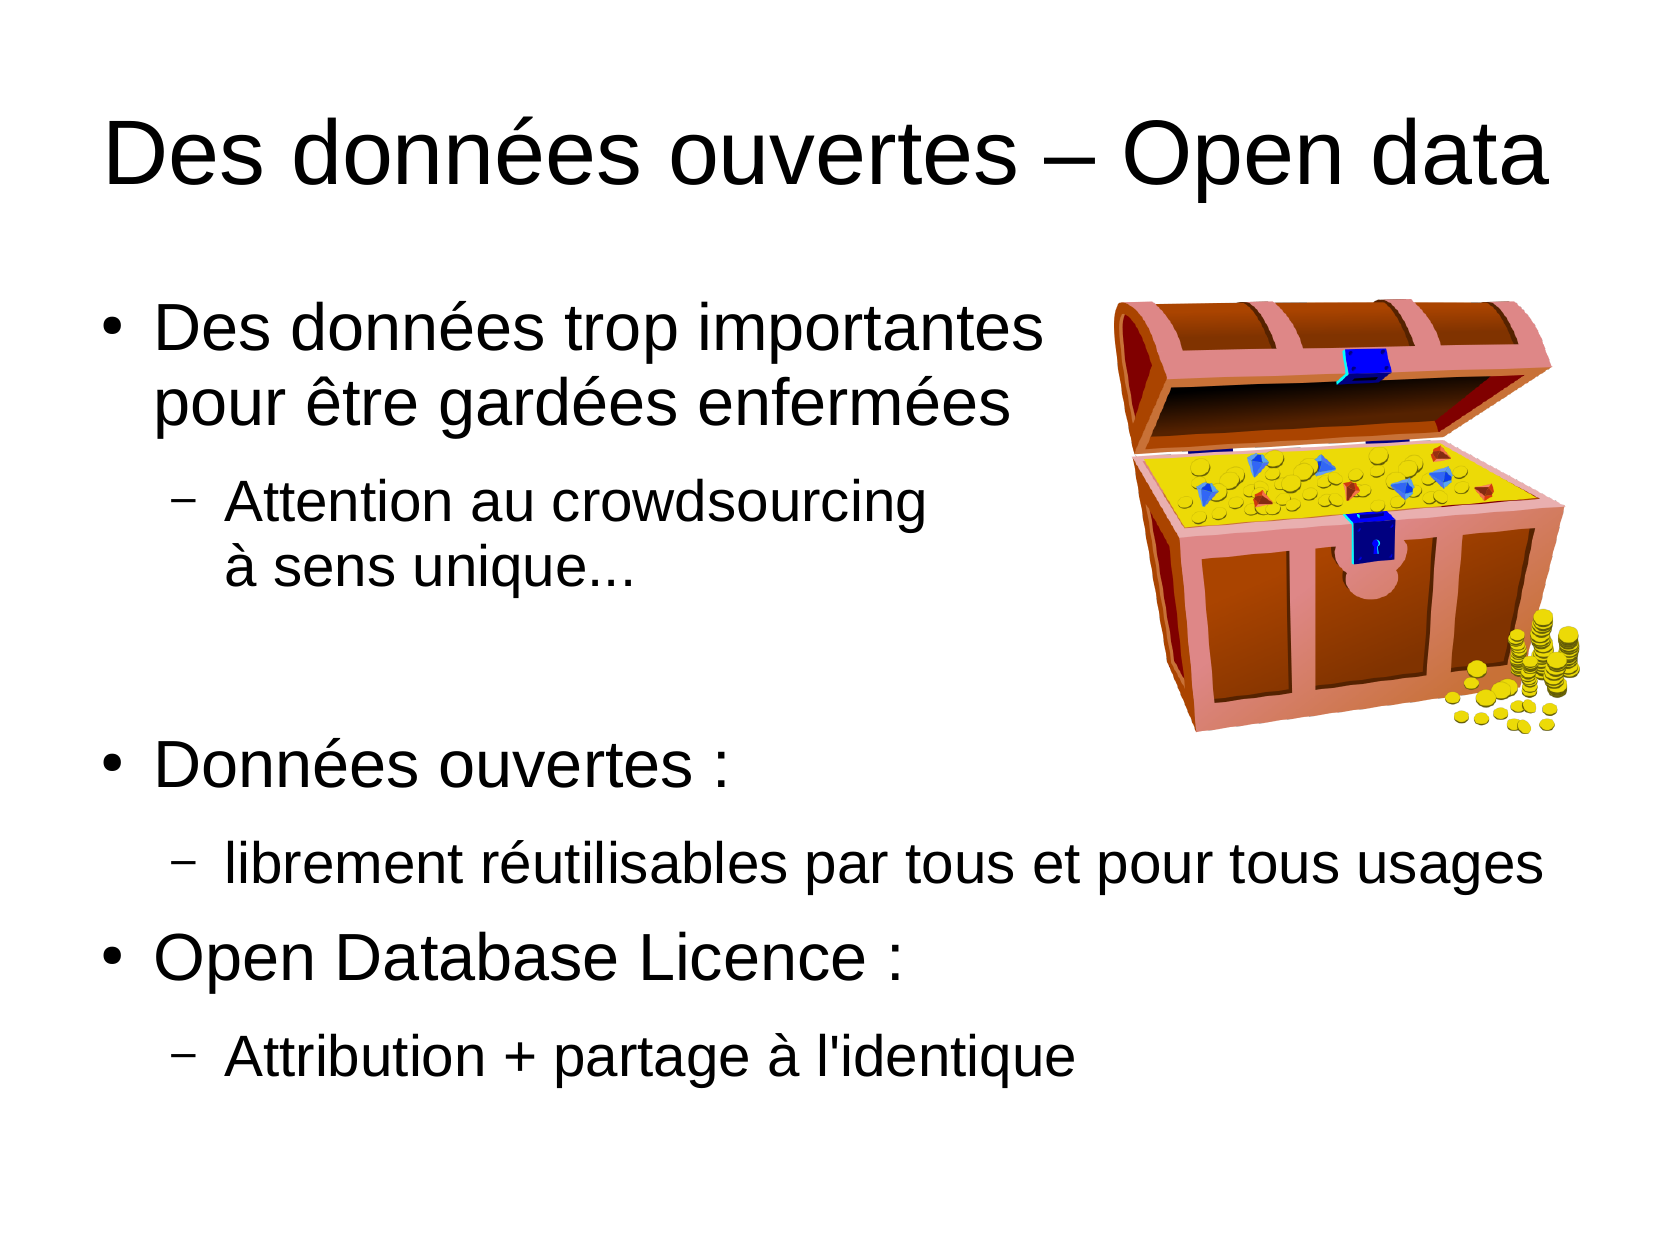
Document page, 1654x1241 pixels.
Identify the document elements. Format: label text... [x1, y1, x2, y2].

picture [1114, 299, 1581, 734]
title Des données ouvertes – Open data [82, 49, 1571, 257]
list Des données trop importantes pour être gardées enfermées Attention au crowdsourcing à sens unique... Données ouvertes : librement réutilisables par tous et pour tous usages Open Database Licence : Attribution + partage à l'identique [82, 290, 1571, 1109]
